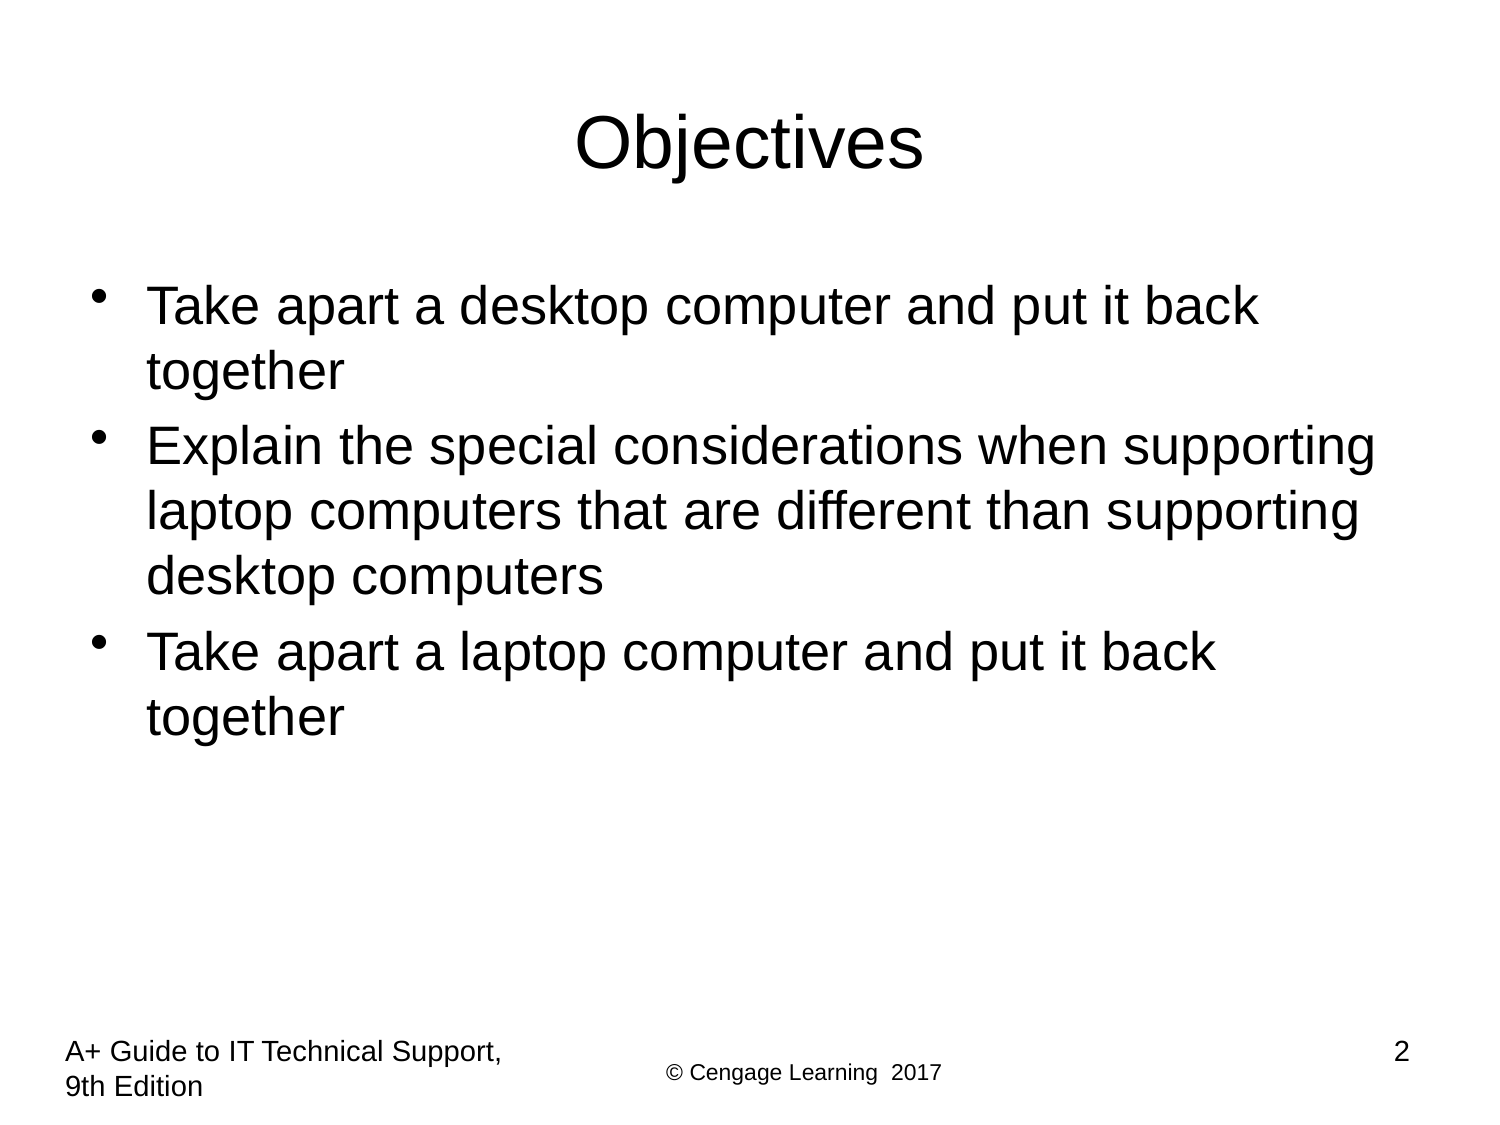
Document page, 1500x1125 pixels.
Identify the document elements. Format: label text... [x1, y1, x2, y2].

list Take apart a desktop computer and put it back together Explain the special considerations when supporting laptop computers that are different than supporting desktop computers Take apart a laptop computer and put it back together [75, 262, 1425, 1005]
slide_number <number> [1074, 1024, 1425, 1103]
title Objectives [75, 45, 1425, 233]
footer A+ Guide to IT Technical Support, 9th Edition [50, 1025, 550, 1104]
